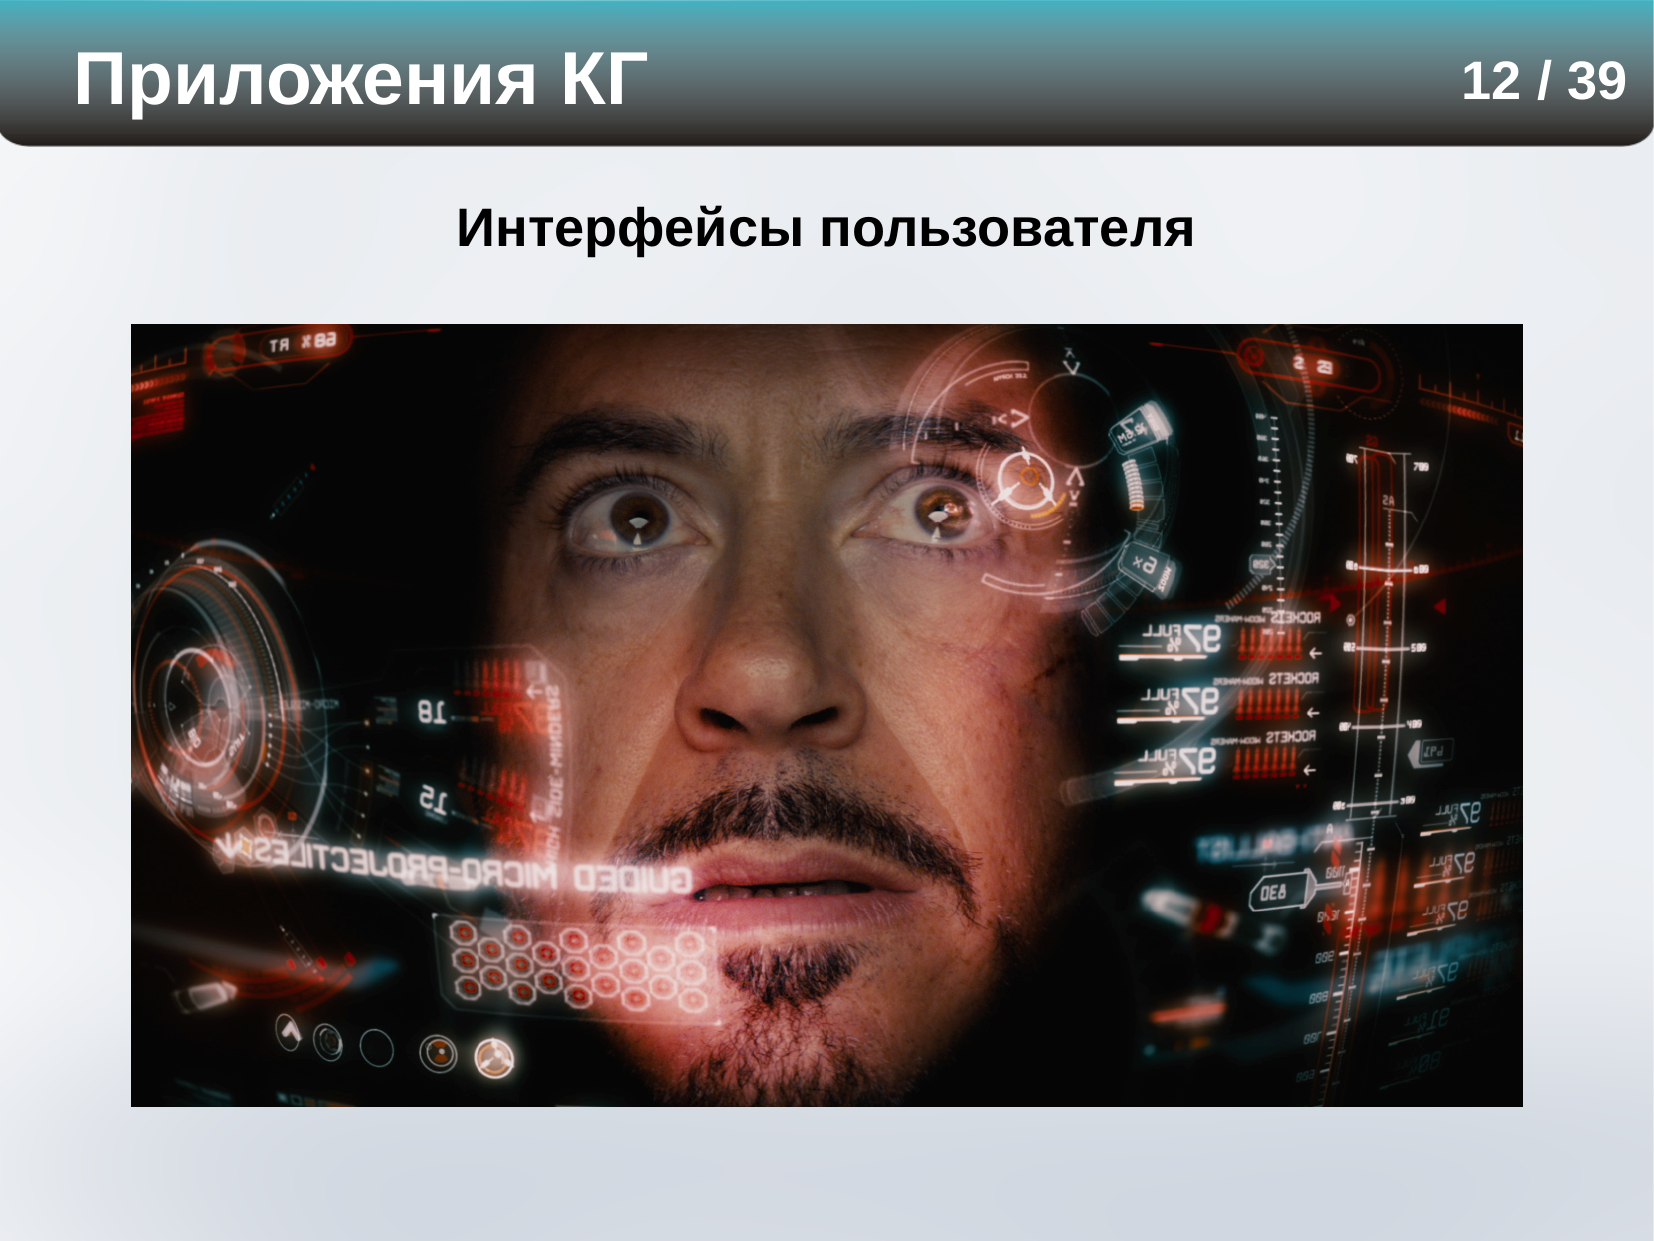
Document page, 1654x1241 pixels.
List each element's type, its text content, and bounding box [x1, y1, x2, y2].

text_box Приложения КГ [59, 29, 1241, 129]
text_box Интерфейсы пользователя [0, 190, 1654, 266]
text_box <номер> / 39 [1446, 42, 1654, 179]
picture [0, 0, 1654, 190]
picture [0, 266, 1654, 1241]
